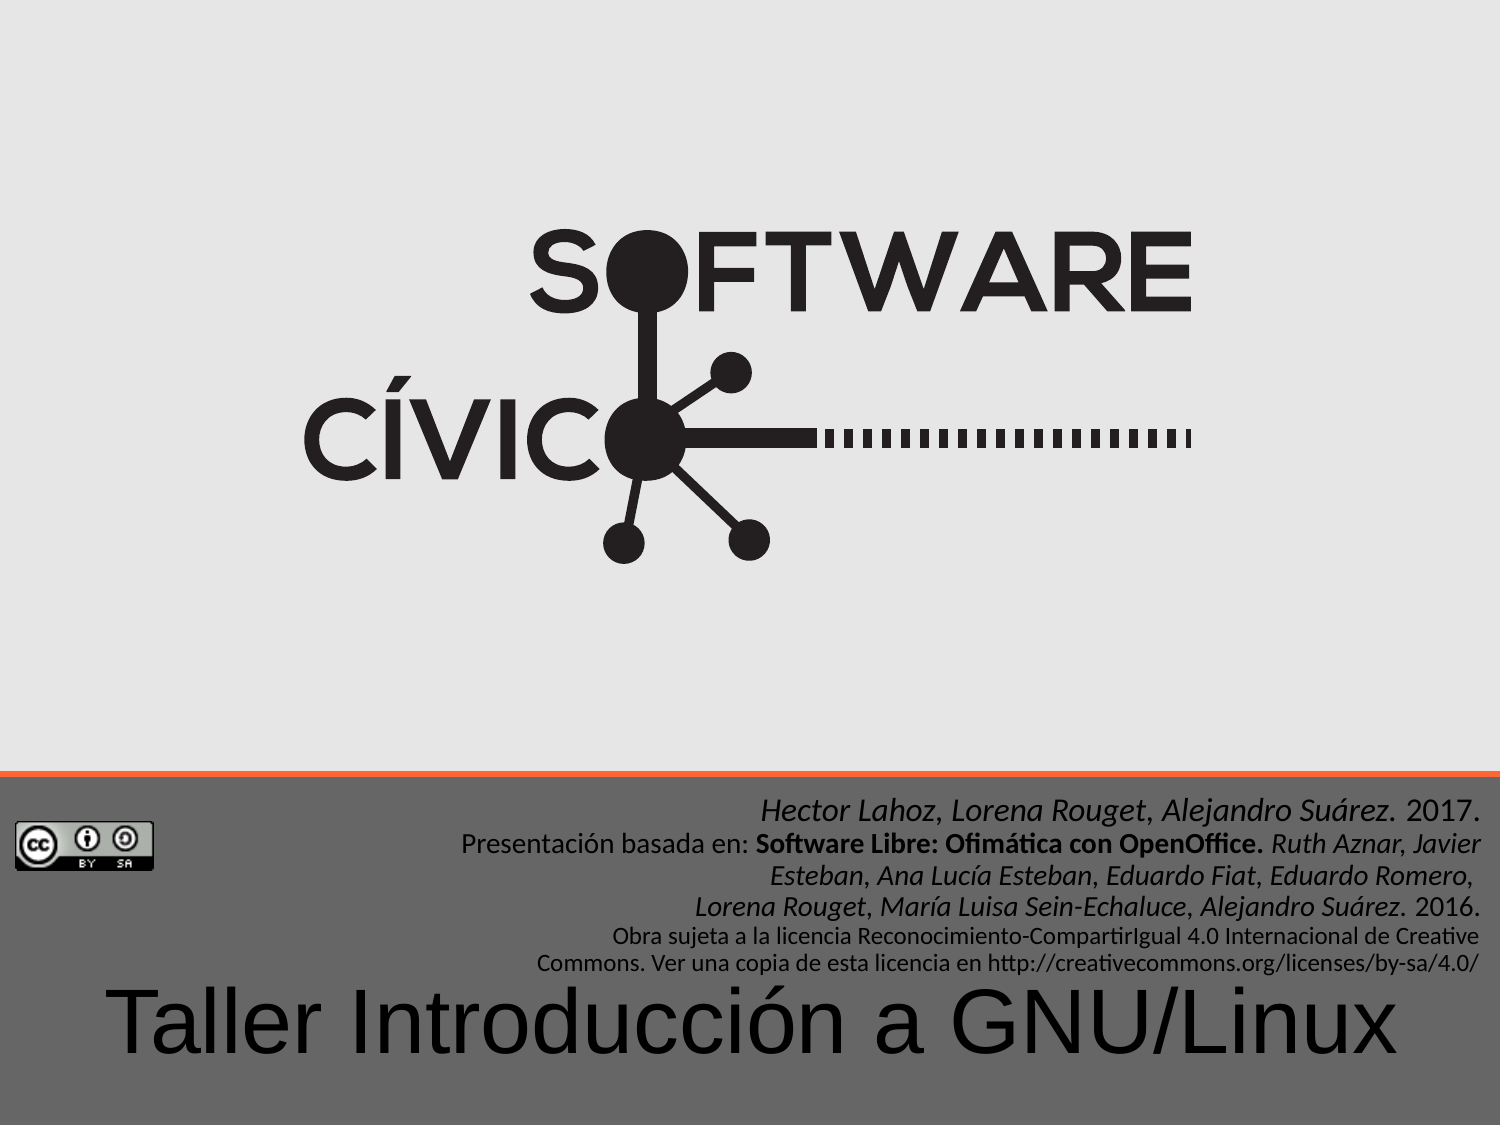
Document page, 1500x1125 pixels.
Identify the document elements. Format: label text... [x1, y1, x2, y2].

text_box Hector Lahoz, Lorena Rouget, Alejandro Suárez. 2017. Presentación basada en: Software Libre: Ofimática con OpenOffice. Ruth Aznar, Javier Esteban, Ana Lucía Esteban, Eduardo Fiat, Eduardo Romero, Lorena Rouget, María Luisa Sein-Echaluce, Alejandro Suárez. 2016. Obra sujeta a la licencia Reconocimiento-CompartirIgual 4.0 Internacional de Creative Commons. Ver una copia de esta licencia en http://creativecommons.org/licenses/by-sa/4.0/ [1313, 785, 1500, 930]
picture [15, 821, 154, 871]
title Taller Introducción a GNU/Linux [4, 930, 1500, 1114]
picture [187, 0, 1313, 930]
